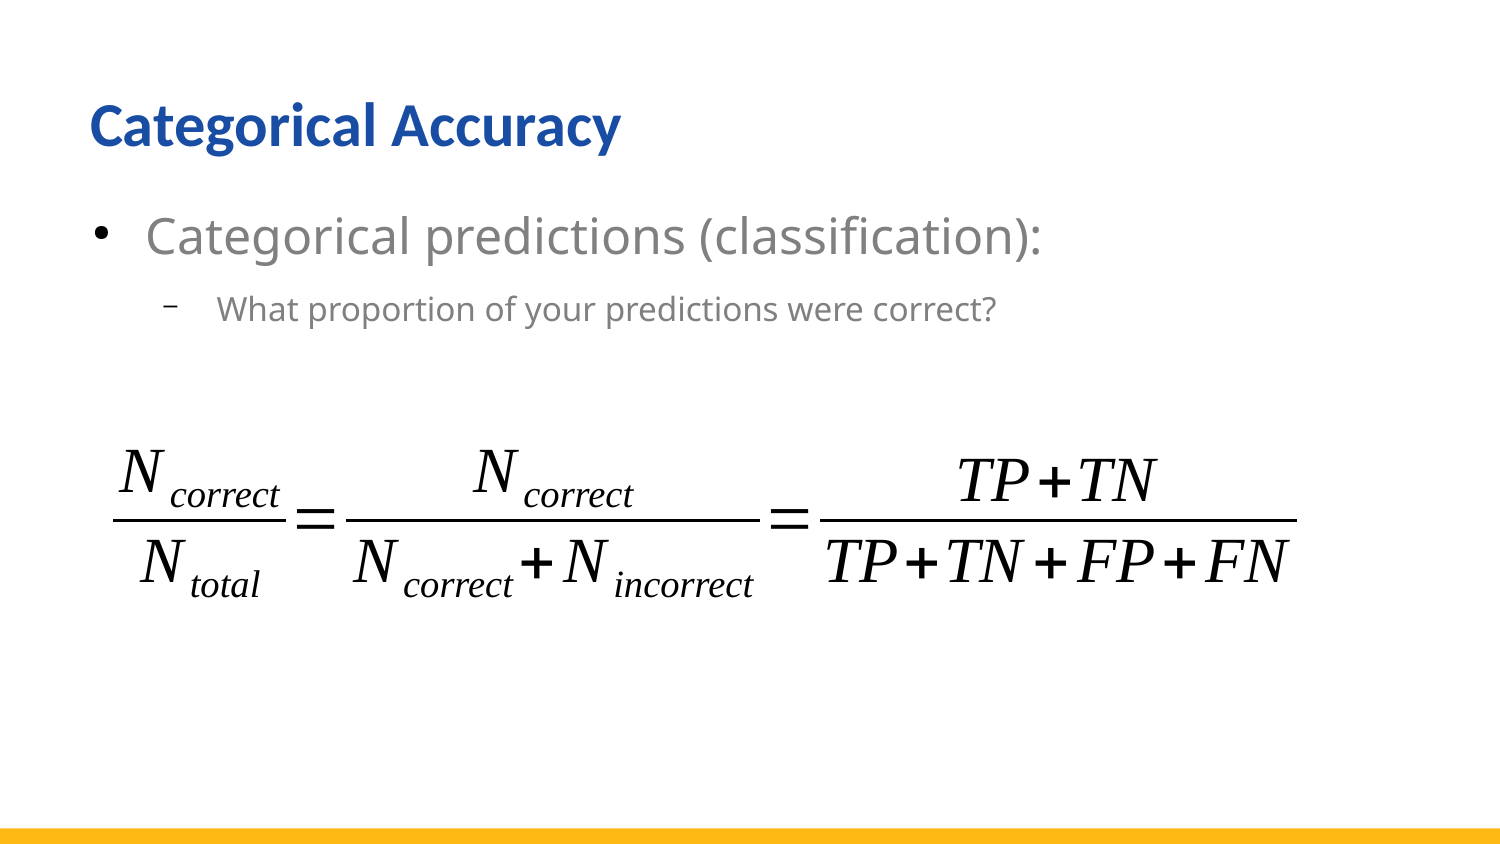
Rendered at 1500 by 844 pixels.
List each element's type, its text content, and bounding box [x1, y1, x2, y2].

chart [105, 435, 1306, 607]
title Categorical Accuracy [75, 0, 1425, 197]
list Categorical predictions (classification): What proportion of your predictions were correct? [75, 197, 1425, 687]
